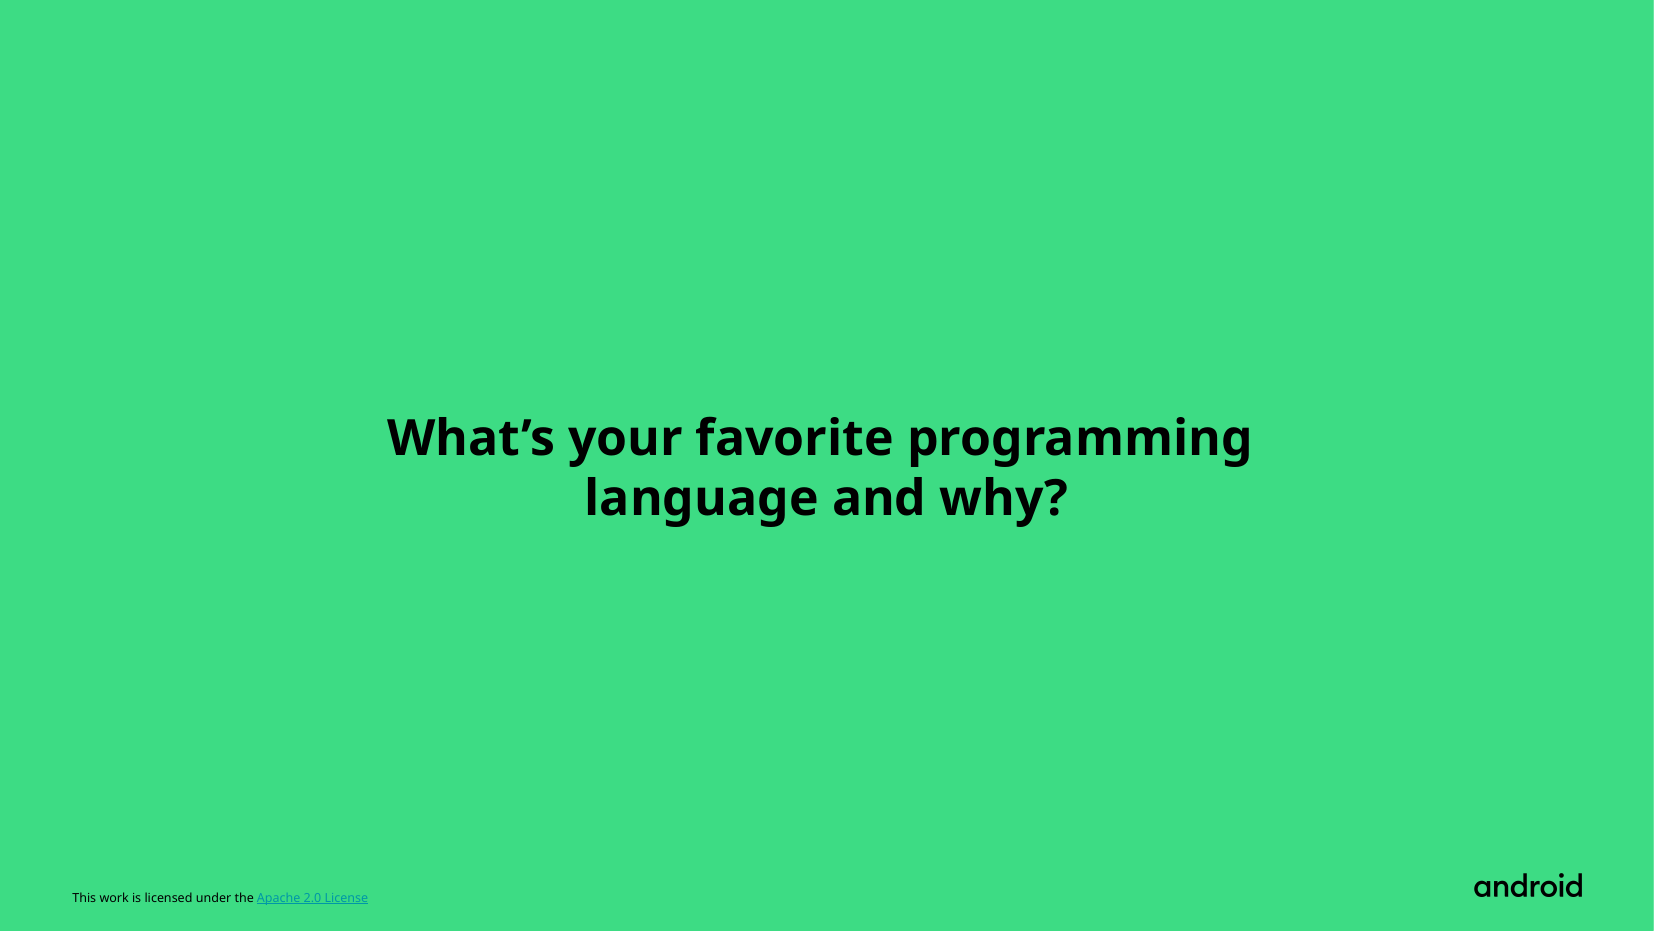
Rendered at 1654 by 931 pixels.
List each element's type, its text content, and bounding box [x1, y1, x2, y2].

title What’s your favorite programming language and why? [159, 360, 1495, 570]
picture [1485, 872, 1536, 897]
